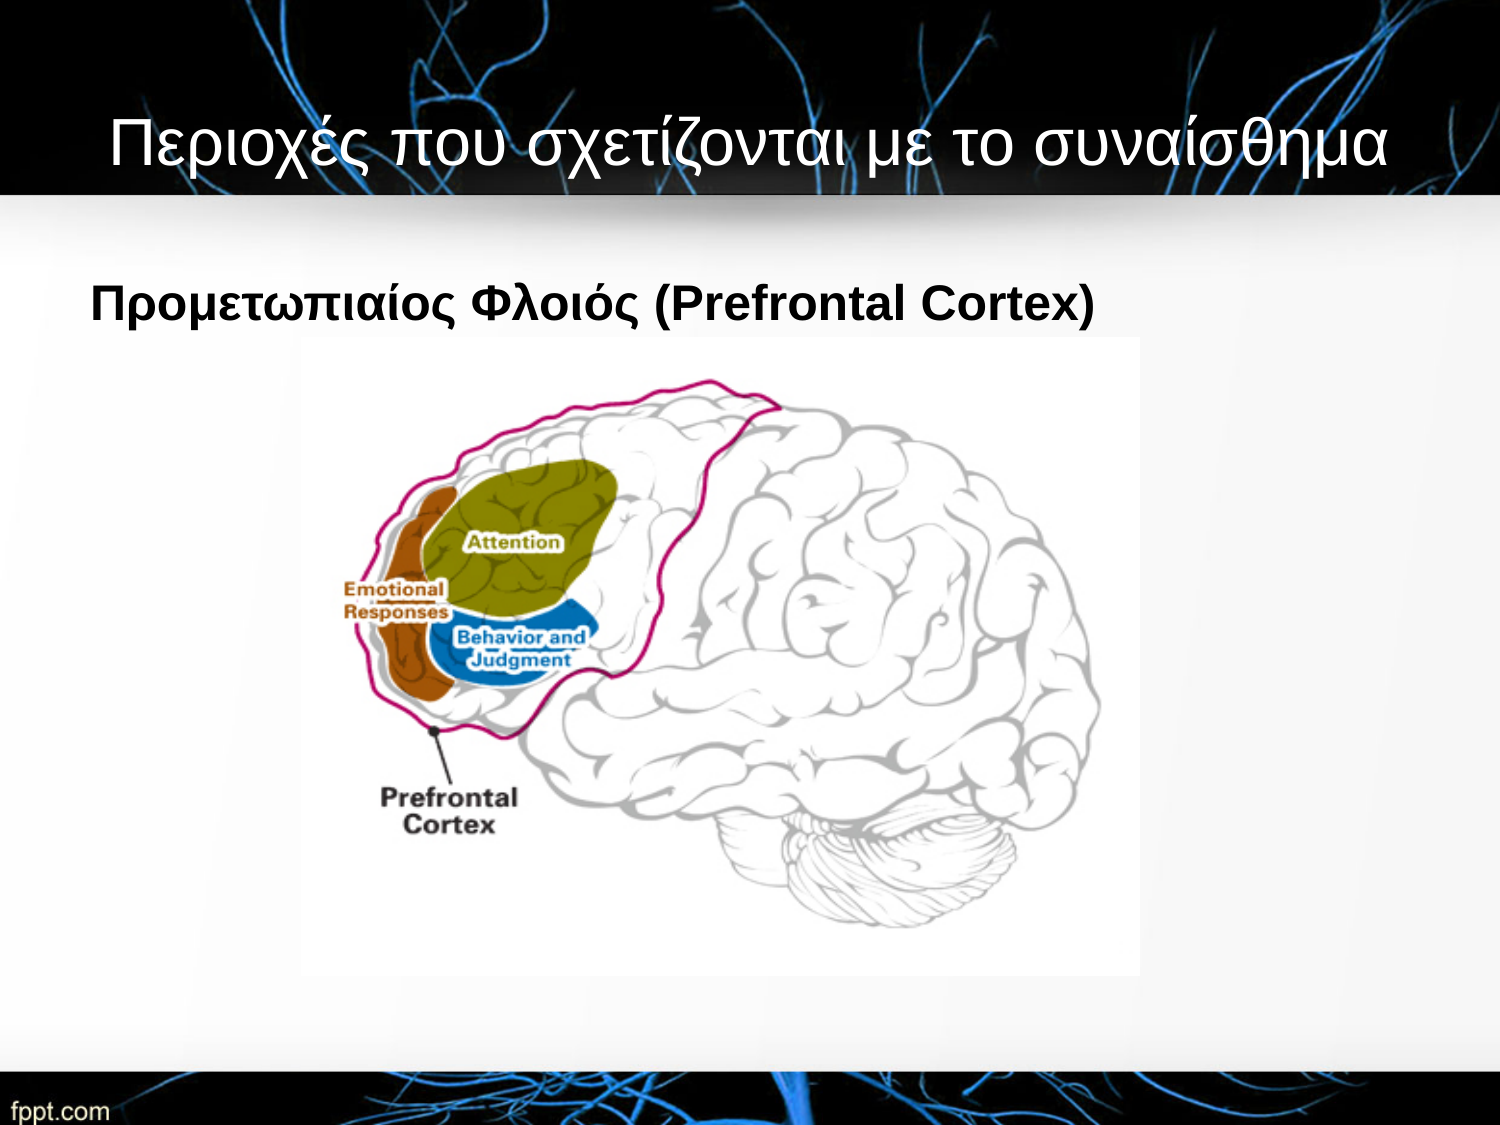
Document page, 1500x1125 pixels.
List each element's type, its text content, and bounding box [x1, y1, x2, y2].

picture [0, 0, 1500, 1125]
list Προμετωπιαίος Φλοιός (Prefrontal Cortex) [75, 262, 1425, 1005]
title Περιοχές που σχετίζονται με το συναίσθημα [75, 45, 1425, 233]
